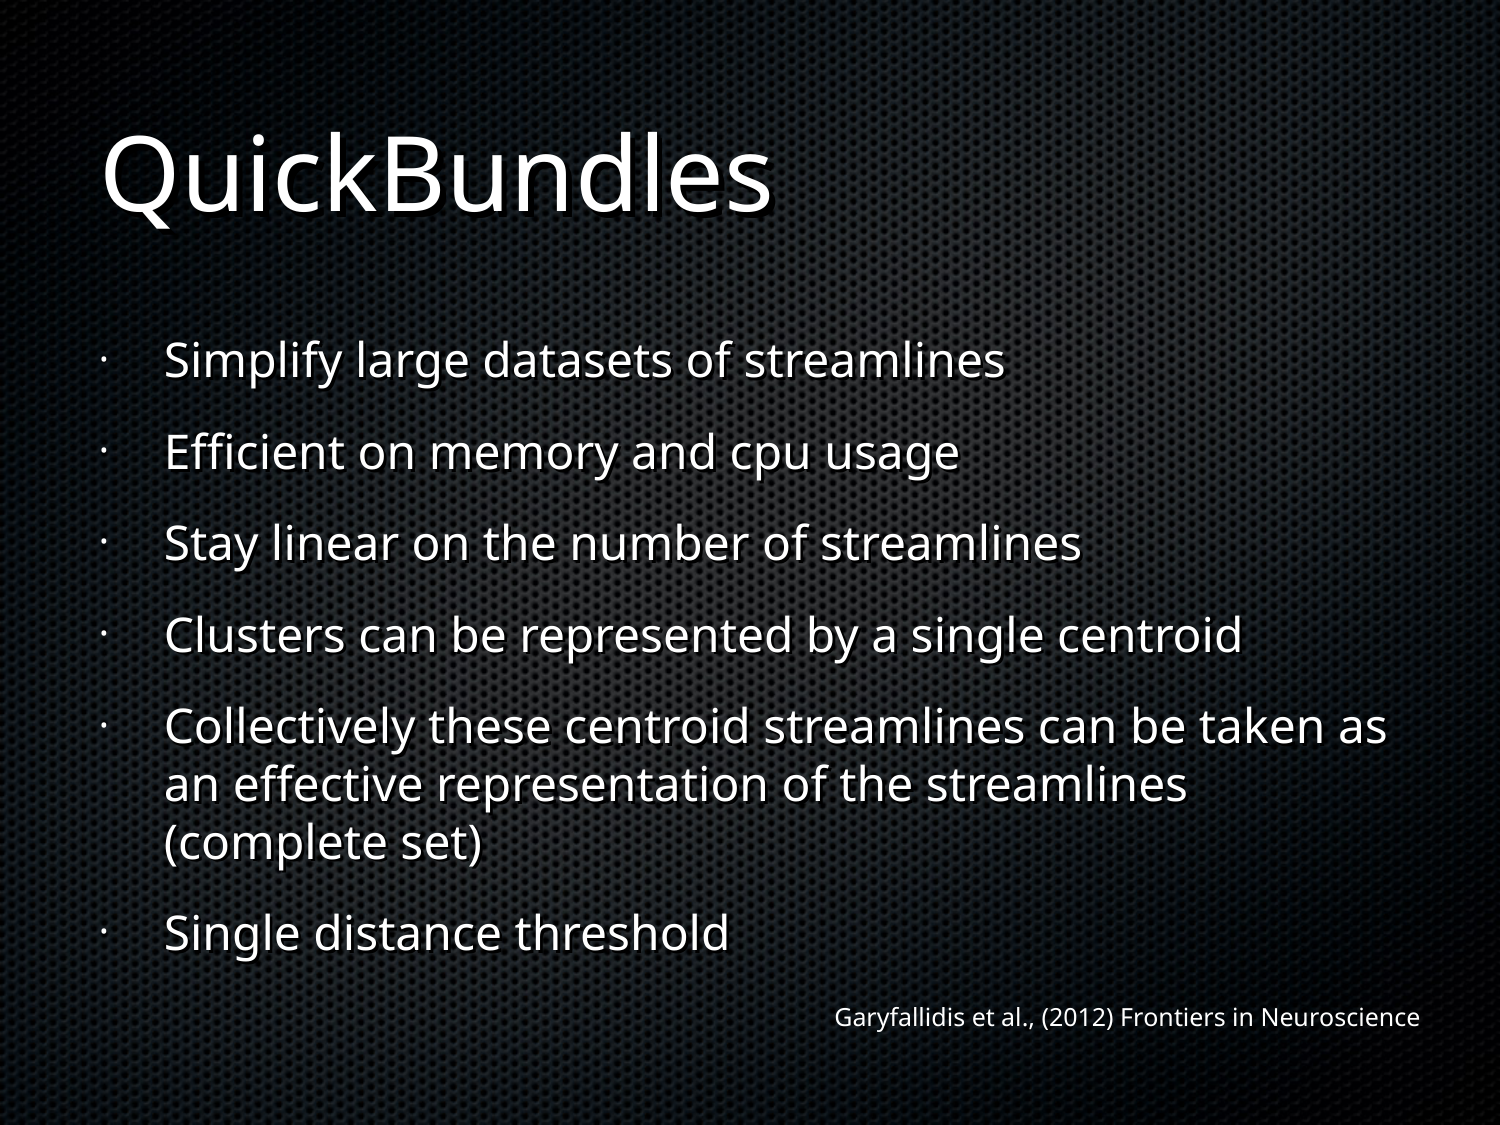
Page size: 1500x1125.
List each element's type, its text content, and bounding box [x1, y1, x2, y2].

picture [0, 0, 1500, 1125]
text_box Garyfallidis et al., (2012) Frontiers in Neuroscience [819, 994, 1489, 1052]
title QuickBundles [91, 29, 1411, 311]
list Simplify large datasets of streamlines Efficient on memory and cpu usage Stay linear on the number of streamlines Clusters can be represented by a single centroid Collectively these centroid streamlines can be taken as an effective representation of the streamlines (complete set) Single distance threshold [91, 318, 1411, 972]
